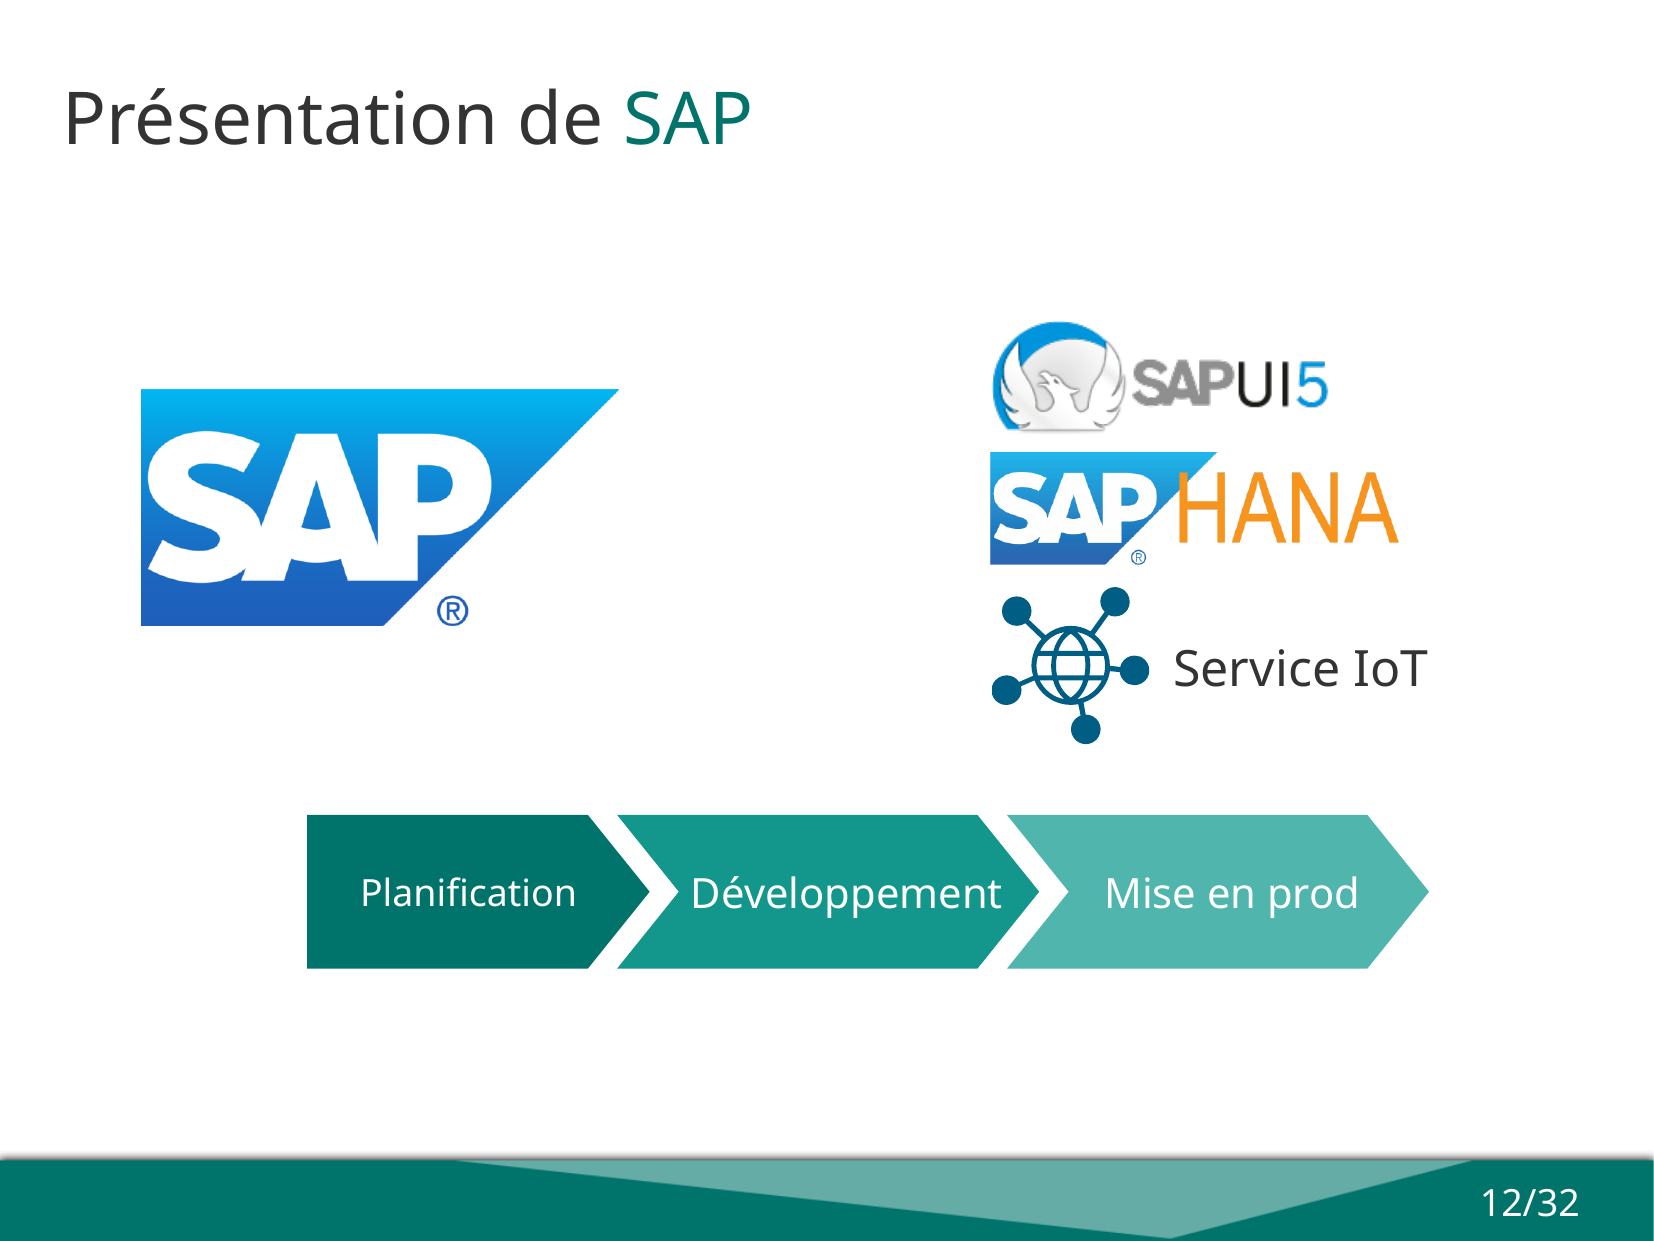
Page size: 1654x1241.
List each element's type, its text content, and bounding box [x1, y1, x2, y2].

picture [0, 0, 1654, 1241]
text_box Présentation de SAP [47, 59, 1347, 158]
text_box Planification [307, 814, 650, 969]
text_box Mise en prod [1007, 814, 1430, 969]
text_box Service IoT [1158, 625, 1406, 699]
text_box Développement [617, 814, 1040, 969]
text_box <numéro>/32 [1479, 1169, 1654, 1233]
